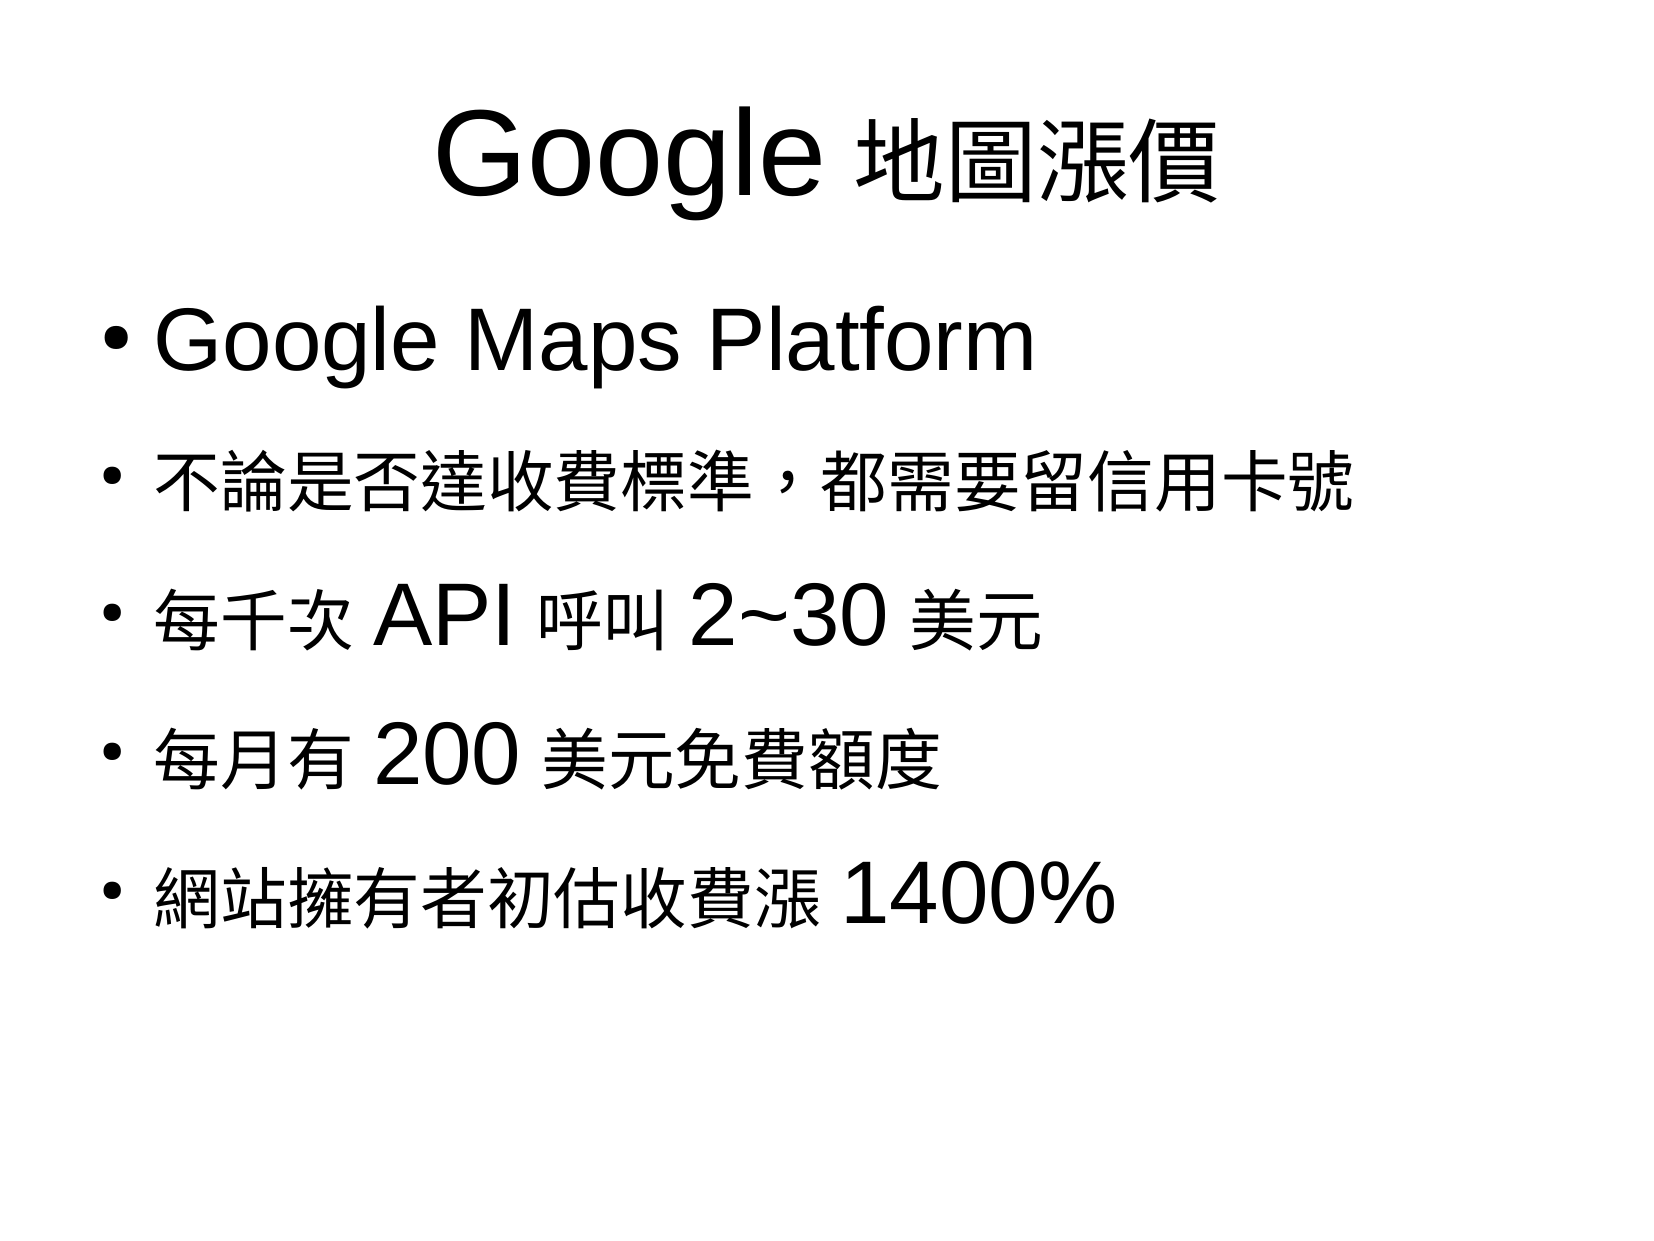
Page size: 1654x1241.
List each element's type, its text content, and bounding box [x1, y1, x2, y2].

title Google地圖漲價 [82, 49, 1571, 257]
list Google Maps Platform 不論是否達收費標準，都需要留信用卡號 每千次API呼叫2~30美元 每月有200美元免費額度 網站擁有者初估收費漲1400% [82, 290, 1571, 1010]
